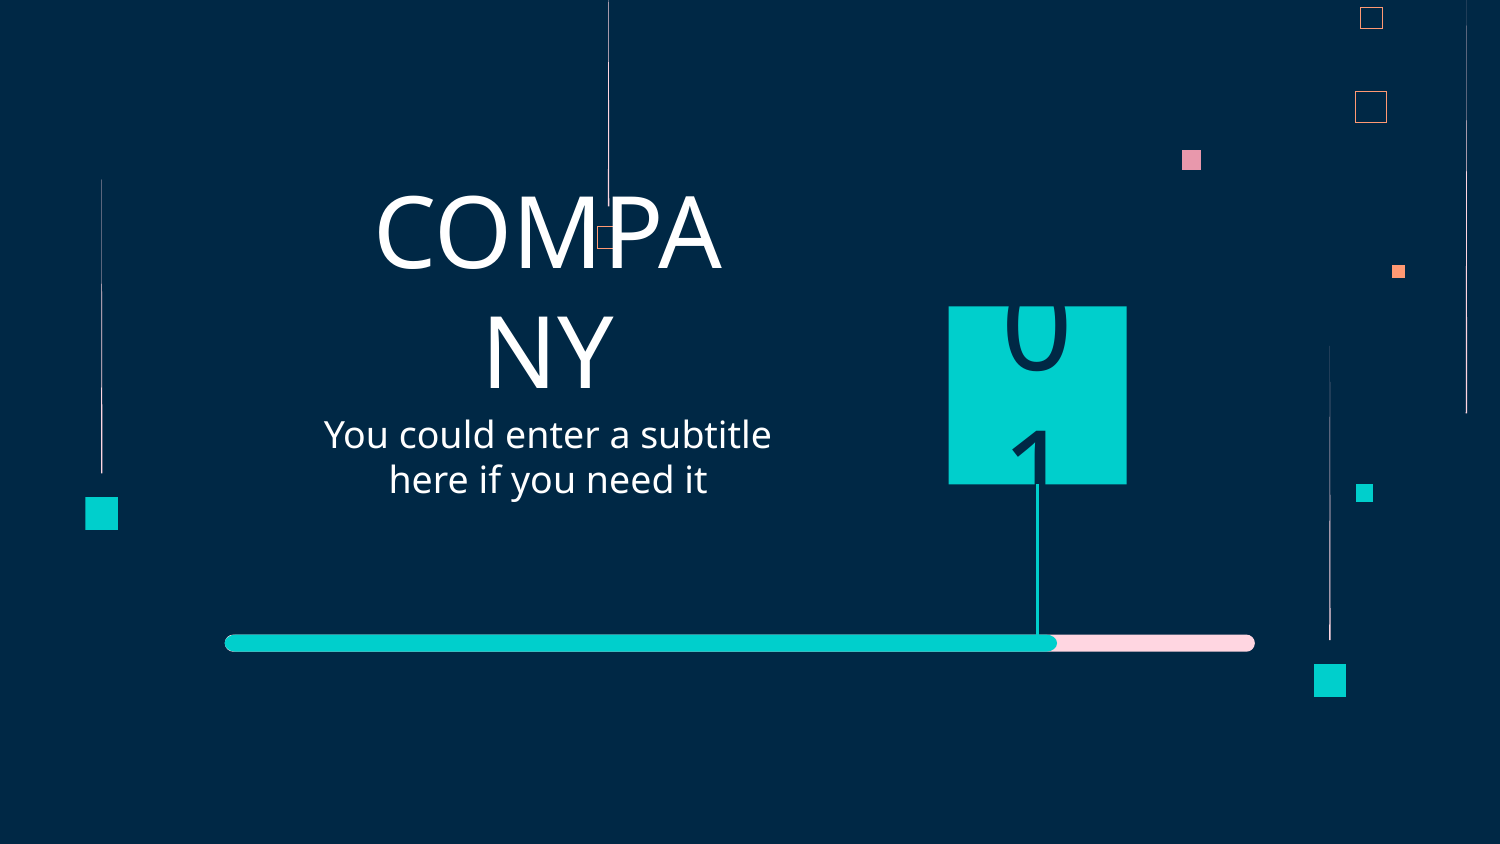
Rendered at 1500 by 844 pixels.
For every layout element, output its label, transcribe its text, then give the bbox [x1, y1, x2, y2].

text_box [1018, 306, 1055, 348]
title COMPANY [333, 285, 764, 396]
title 01 [957, 348, 1119, 443]
subtitle You could enter a subtitle here if you need it [293, 396, 803, 569]
text_box [948, 306, 1035, 485]
text_box [1045, 306, 1127, 485]
text_box [224, 634, 1255, 652]
